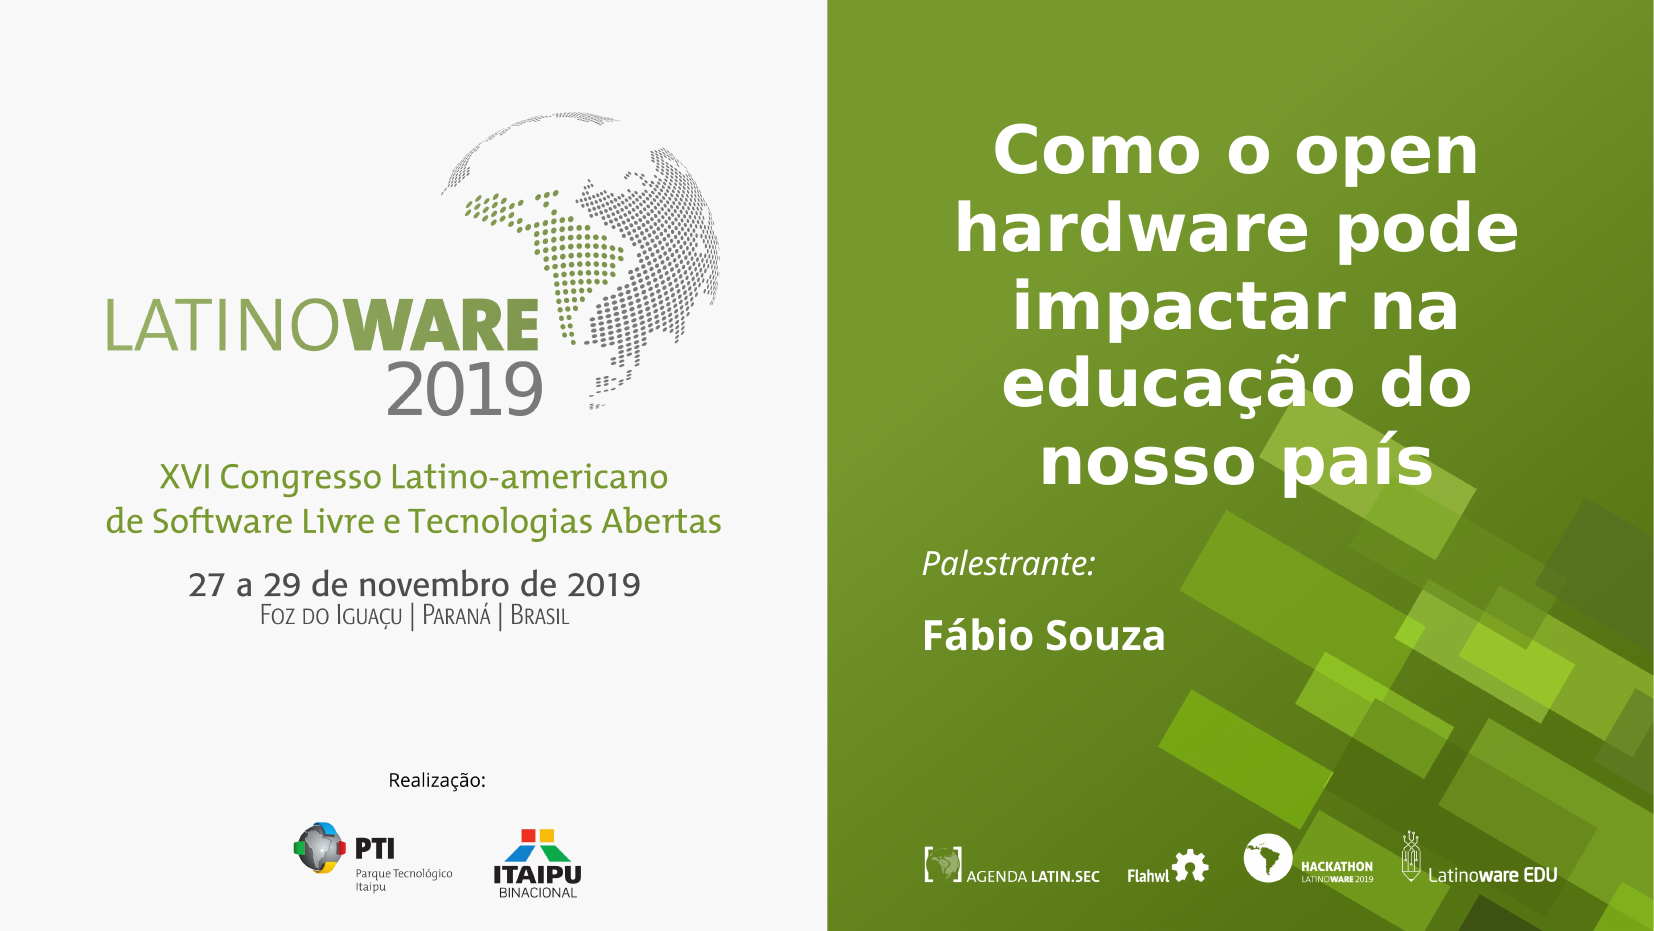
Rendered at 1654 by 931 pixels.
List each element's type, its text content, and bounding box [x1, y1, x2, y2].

text_box Fábio Souza [906, 597, 1589, 709]
picture [0, 0, 1654, 931]
text_box Palestrante: [906, 532, 1589, 597]
text_box Como o open hardware pode impactar na educação do nosso país [879, 104, 1595, 508]
